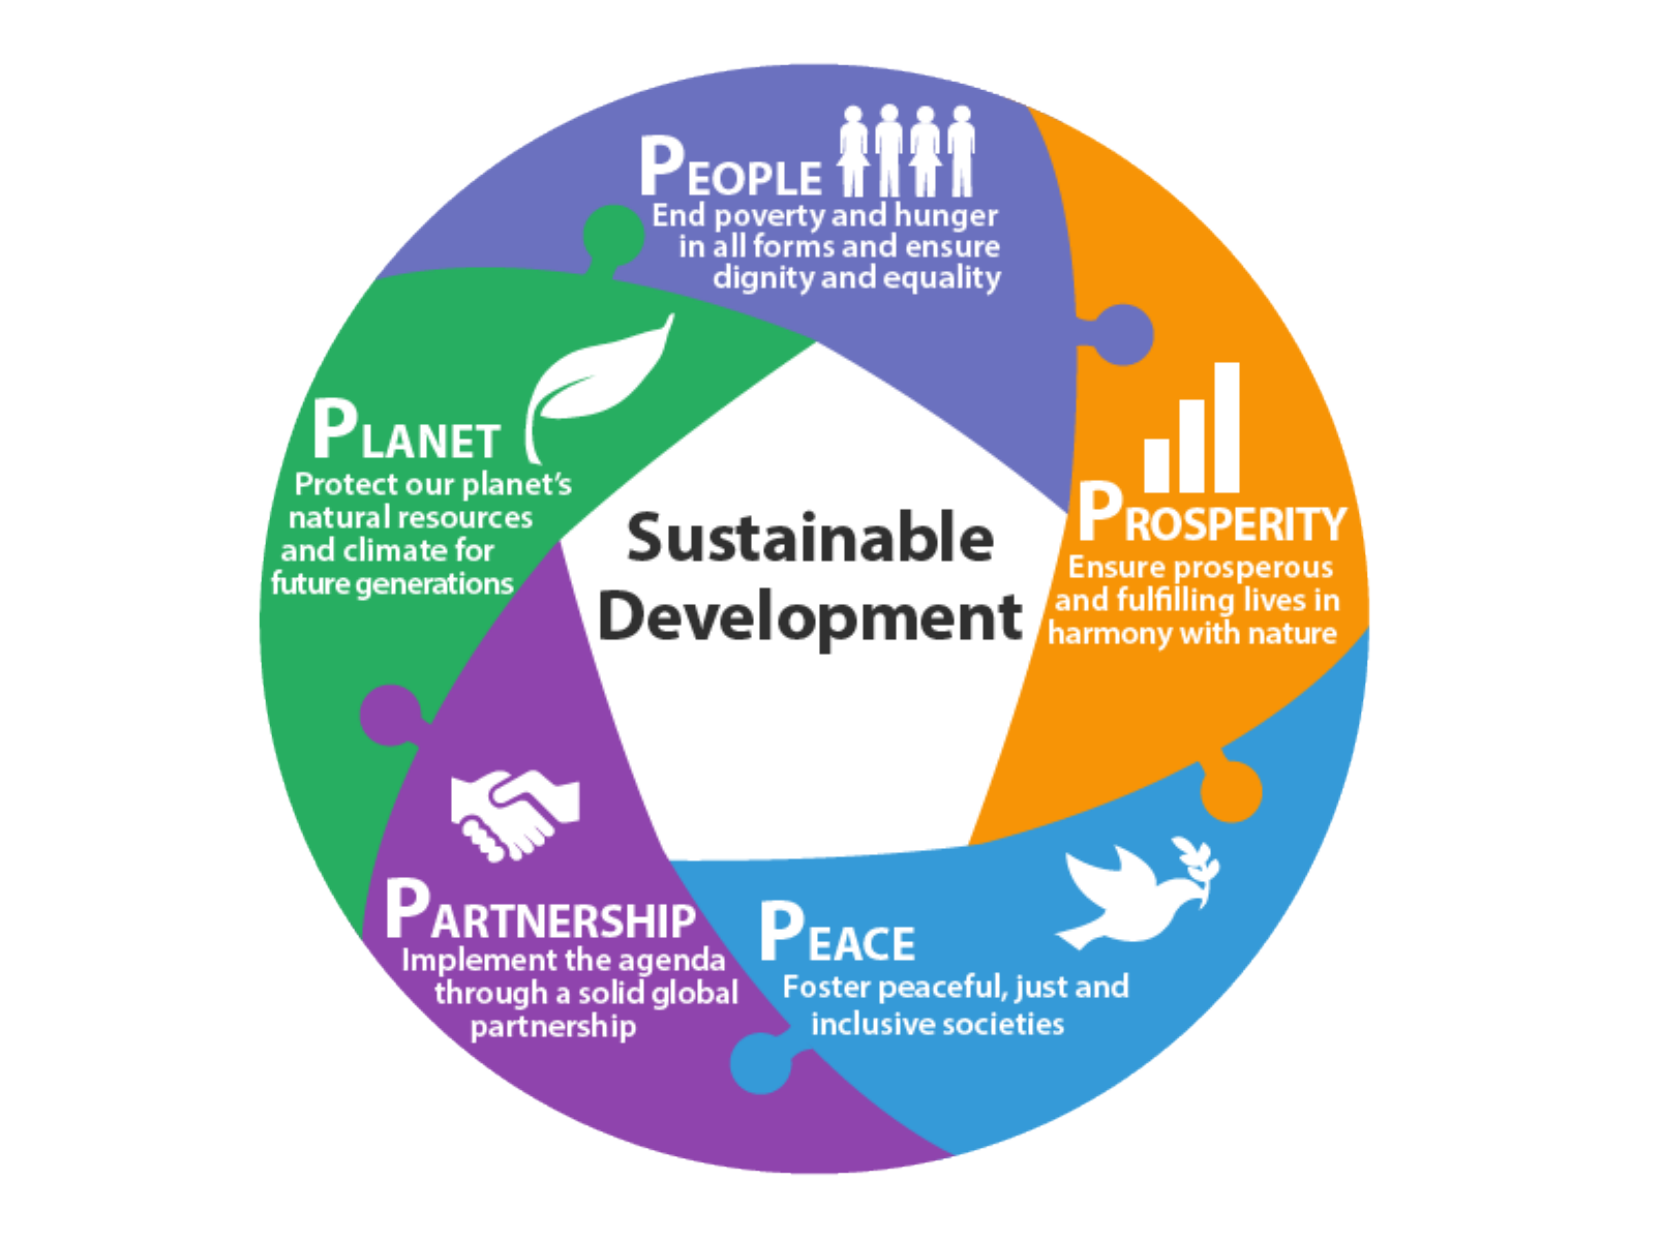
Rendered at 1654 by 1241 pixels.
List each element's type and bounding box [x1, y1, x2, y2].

picture [210, 0, 1451, 1241]
